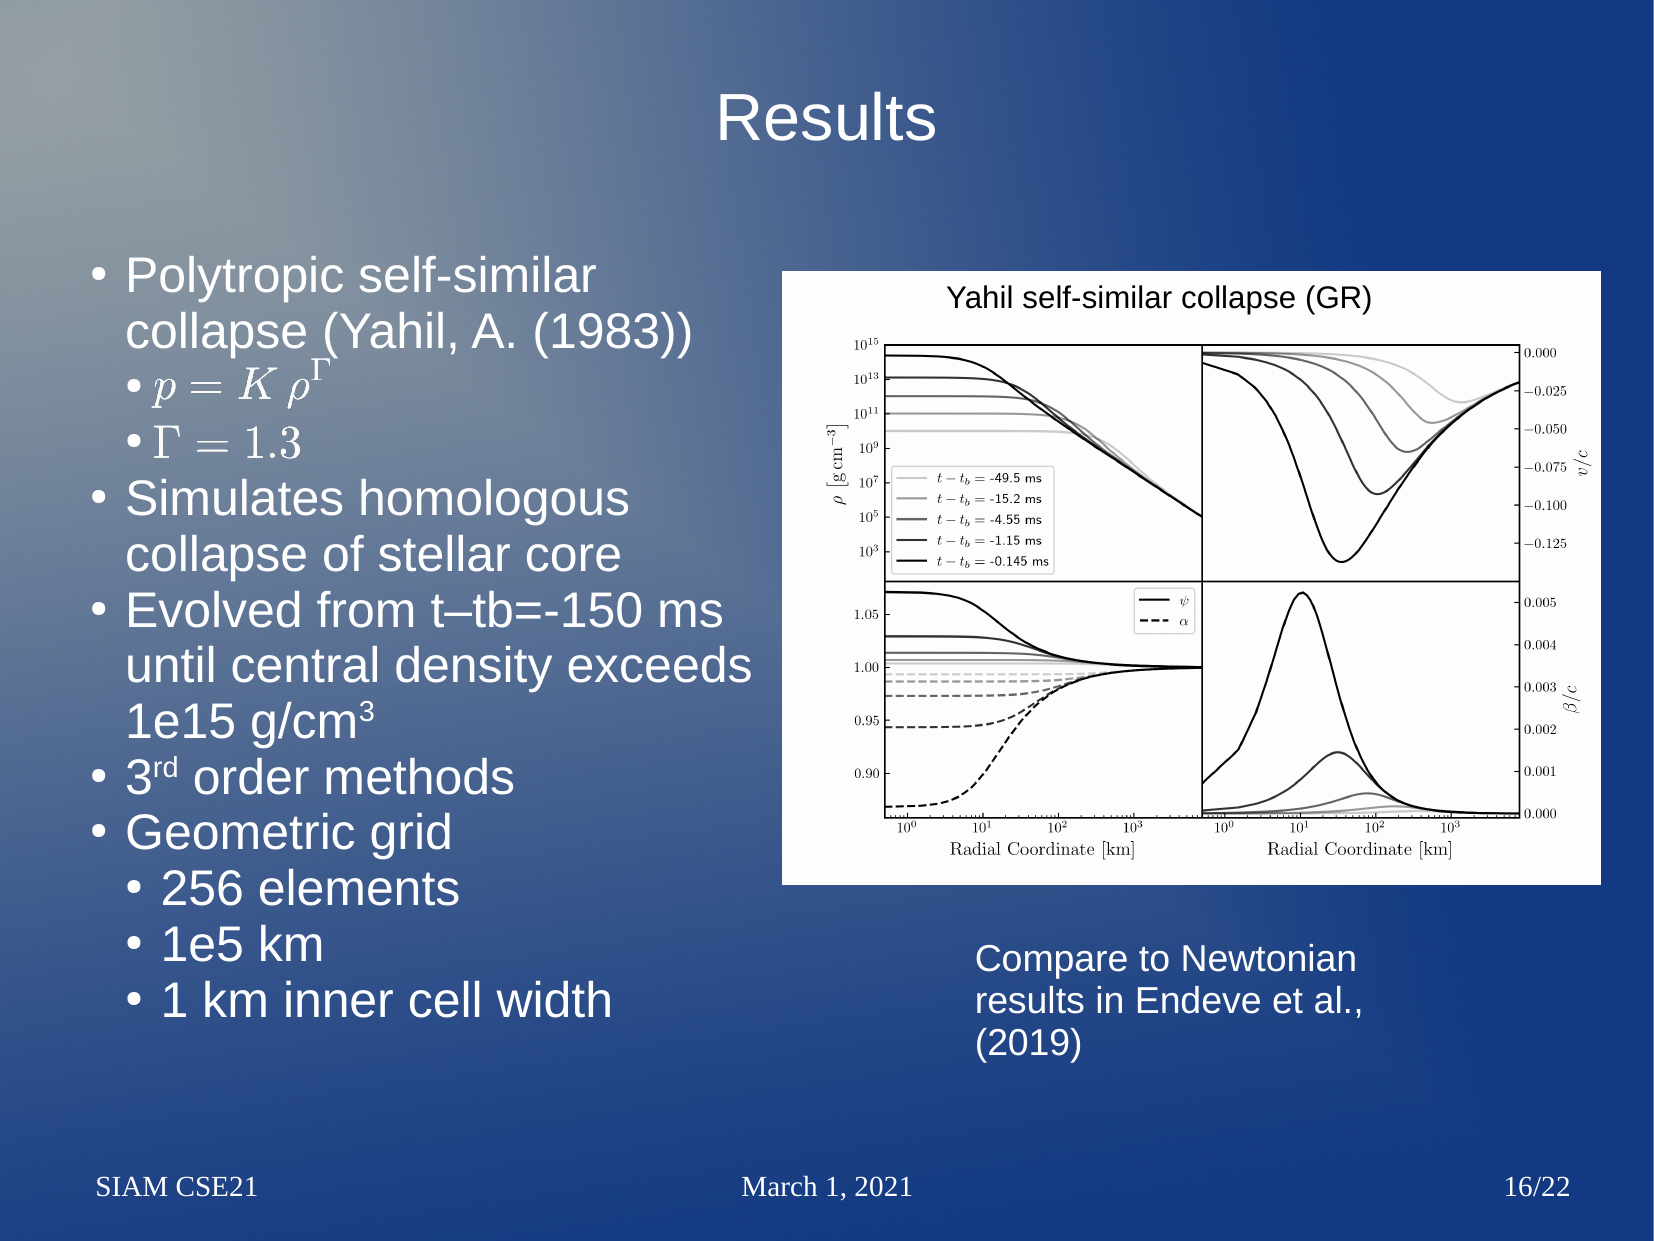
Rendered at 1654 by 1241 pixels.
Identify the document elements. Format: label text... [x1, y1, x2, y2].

picture [0, 0, 1654, 1241]
text_box Compare to Newtonian results in Endeve et al., (2019) [960, 930, 1456, 1071]
text_box Yahil self-similar collapse (GR) [931, 273, 1404, 327]
title Results [82, 13, 1571, 222]
text_box Polytropic self-similar collapse (Yahil, A. (1983)) Simulates homologous collapse of stellar core Evolved from t–tb=-150 ms until central density exceeds 1e15 g/cm3 3rd order methods Geometric grid 256 elements 1e5 km 1 km inner cell width [75, 240, 781, 1040]
